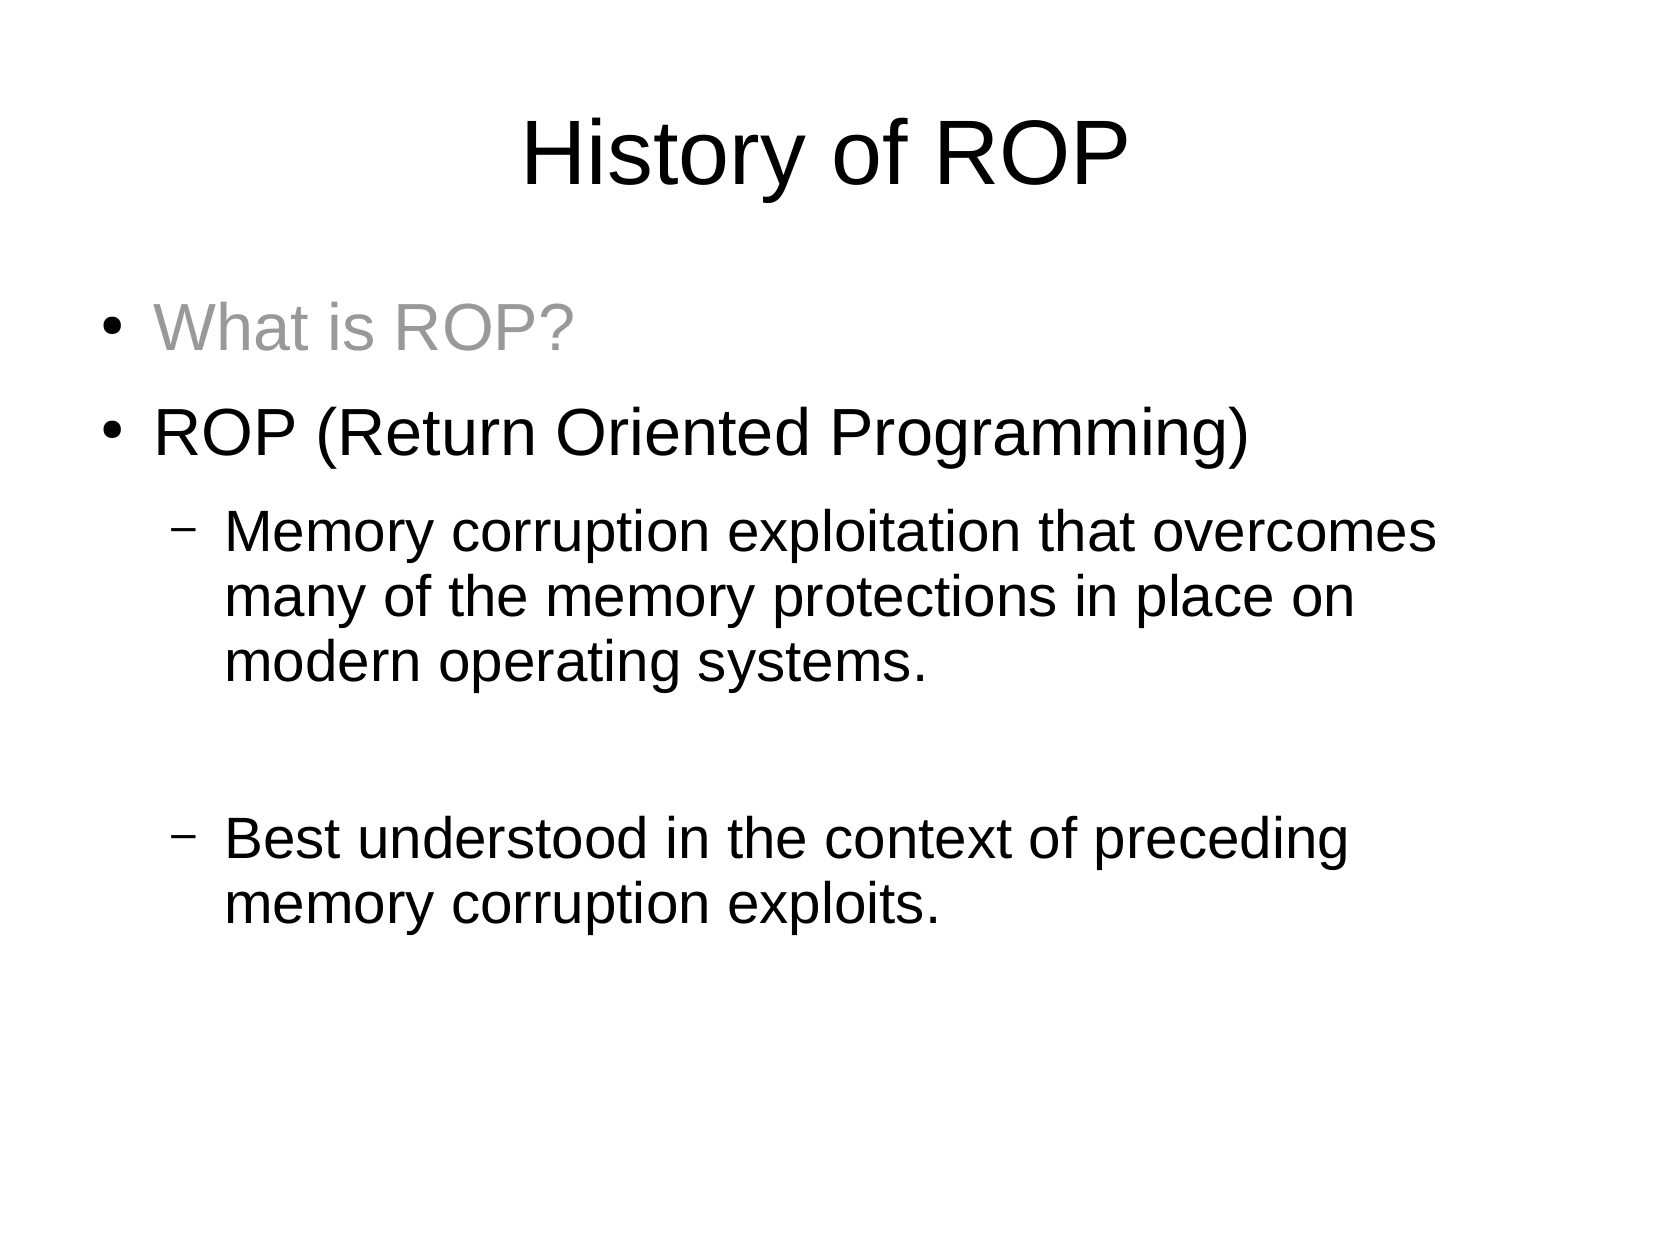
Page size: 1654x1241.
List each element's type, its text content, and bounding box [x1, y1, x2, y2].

list What is ROP? ROP (Return Oriented Programming) Memory corruption exploitation that overcomes many of the memory protections in place on modern operating systems. Best understood in the context of preceding memory corruption exploits. [82, 290, 1571, 1010]
title History of ROP [82, 49, 1571, 257]
